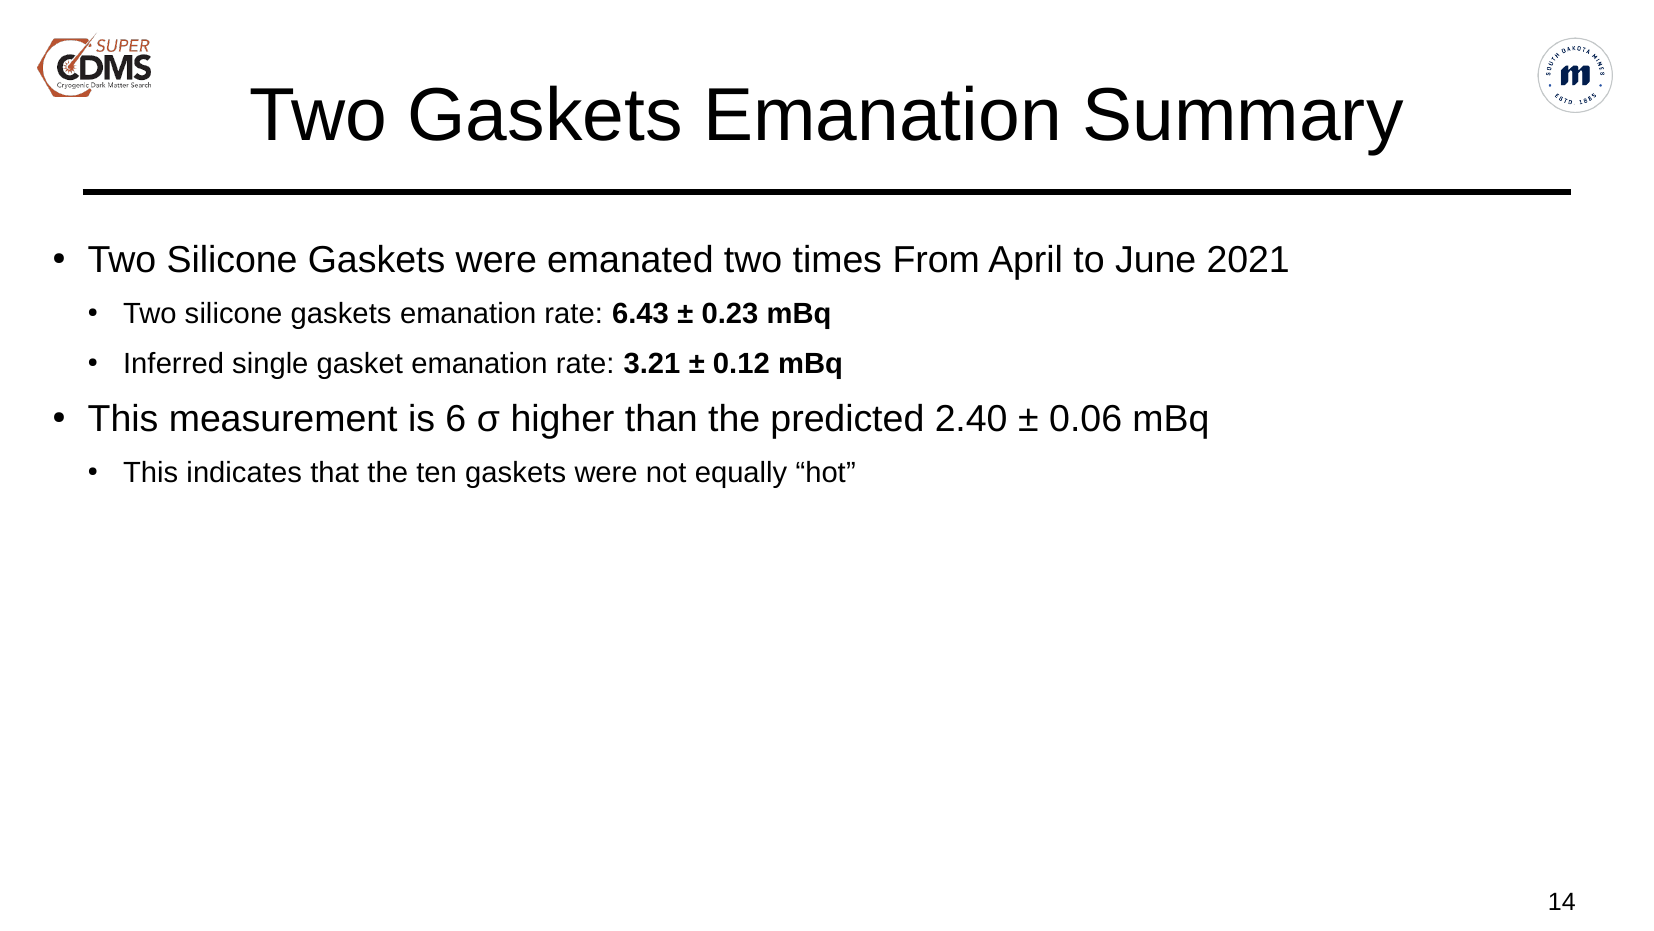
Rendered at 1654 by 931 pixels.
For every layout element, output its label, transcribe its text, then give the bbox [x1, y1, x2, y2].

text_box Two Silicone Gaskets were emanated two times From April to June 2021 Two silicone gaskets emanation rate: 6.43 ± 0.23 mBq Inferred single gasket emanation rate: 3.21 ± 0.12 mBq This measurement is 6 σ higher than the predicted 2.40 ± 0.06 mBq This indicates that the ten gaskets were not equally “hot” [37, 225, 1613, 638]
title Two Gaskets Emanation Summary [82, 37, 1571, 193]
picture [37, 32, 151, 97]
picture [1571, 37, 1613, 113]
